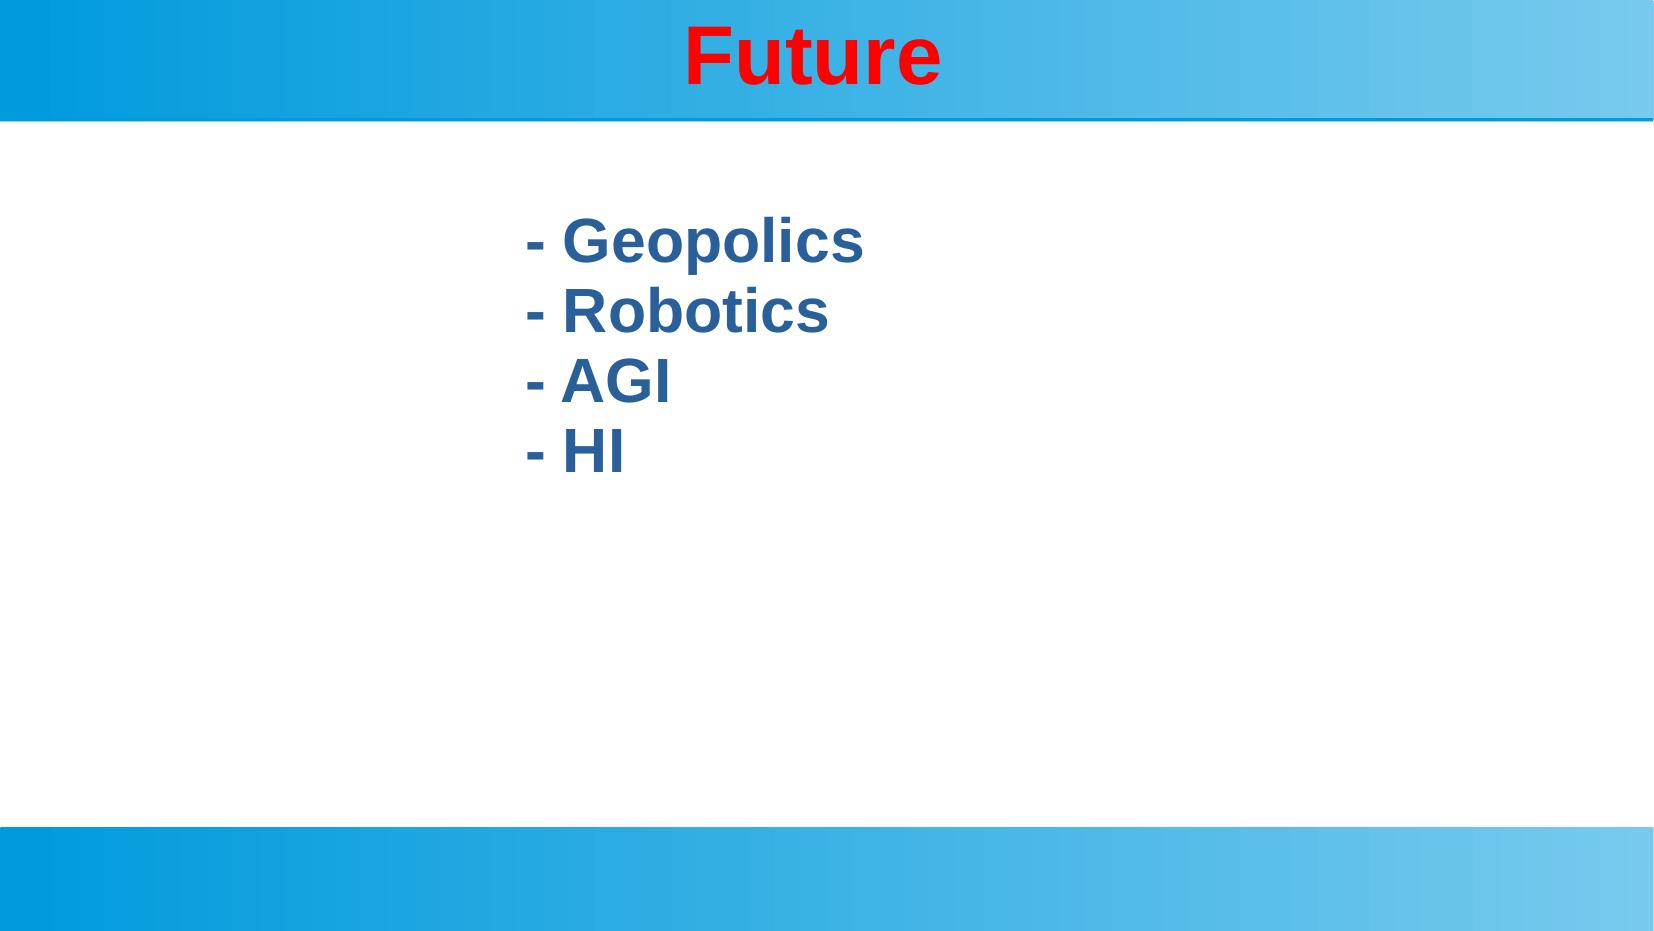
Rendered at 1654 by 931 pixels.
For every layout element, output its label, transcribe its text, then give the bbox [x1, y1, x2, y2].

title - Geopolics - Robotics - AGI - HI [525, 206, 1088, 486]
title Future [75, 0, 1552, 113]
